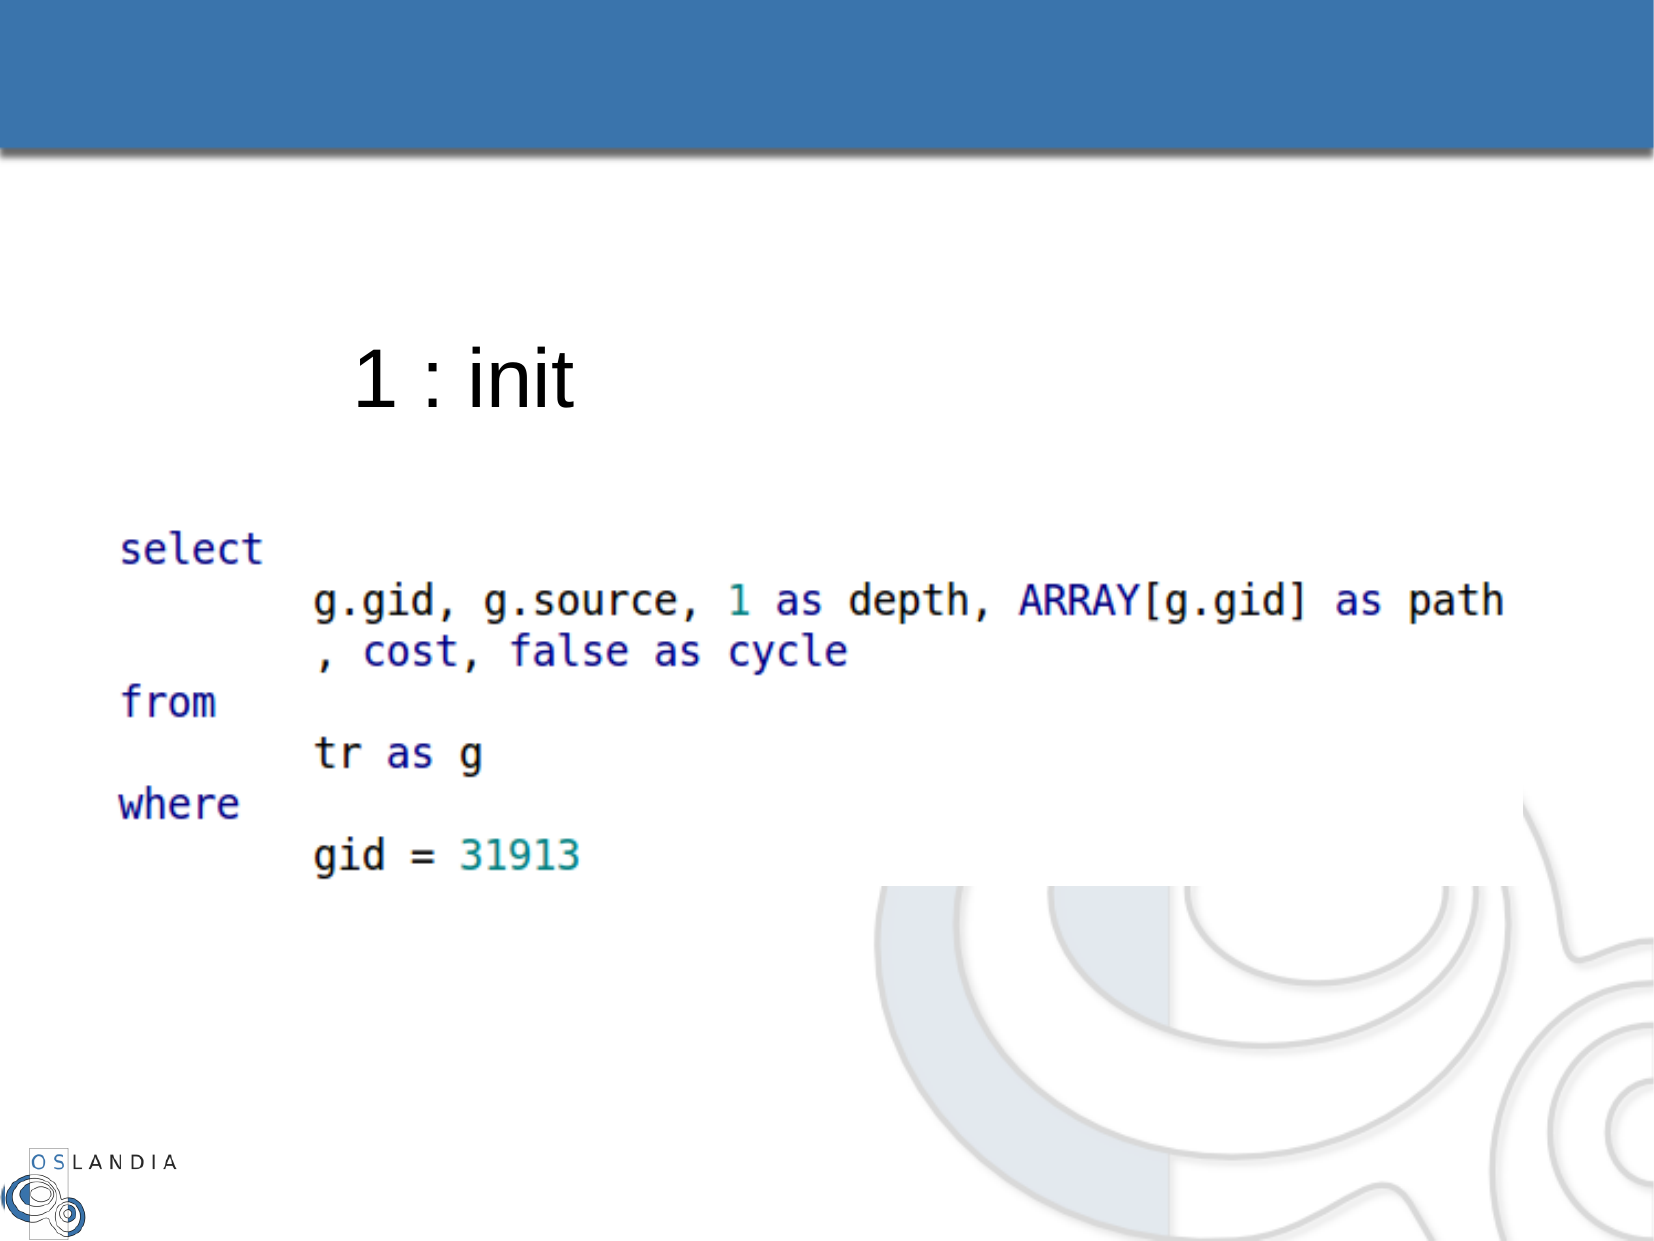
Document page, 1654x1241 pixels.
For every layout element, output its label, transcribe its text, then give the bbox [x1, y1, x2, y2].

text_box 1 : init [337, 324, 590, 433]
picture [0, 0, 1654, 1241]
